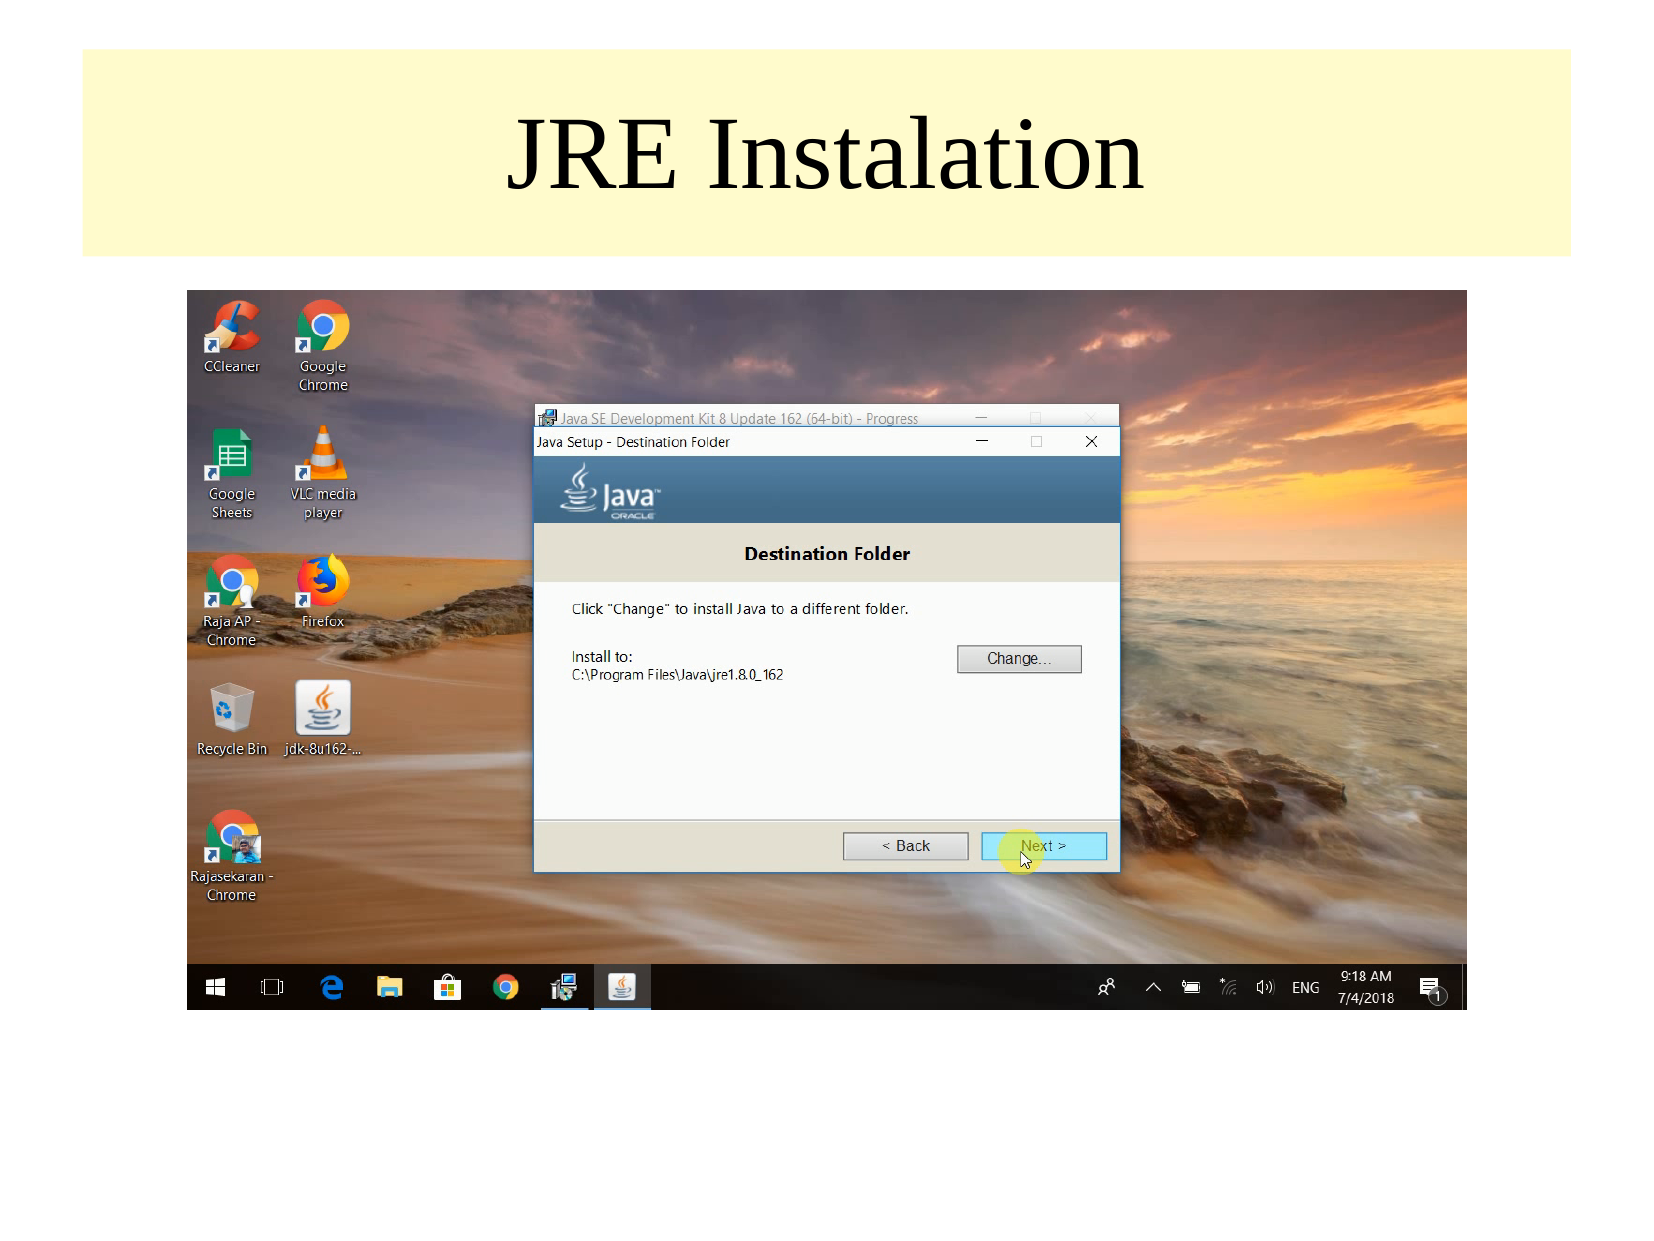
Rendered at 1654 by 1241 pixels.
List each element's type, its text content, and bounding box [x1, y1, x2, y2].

title JRE Instalation [82, 49, 1571, 257]
picture [187, 290, 1467, 1010]
